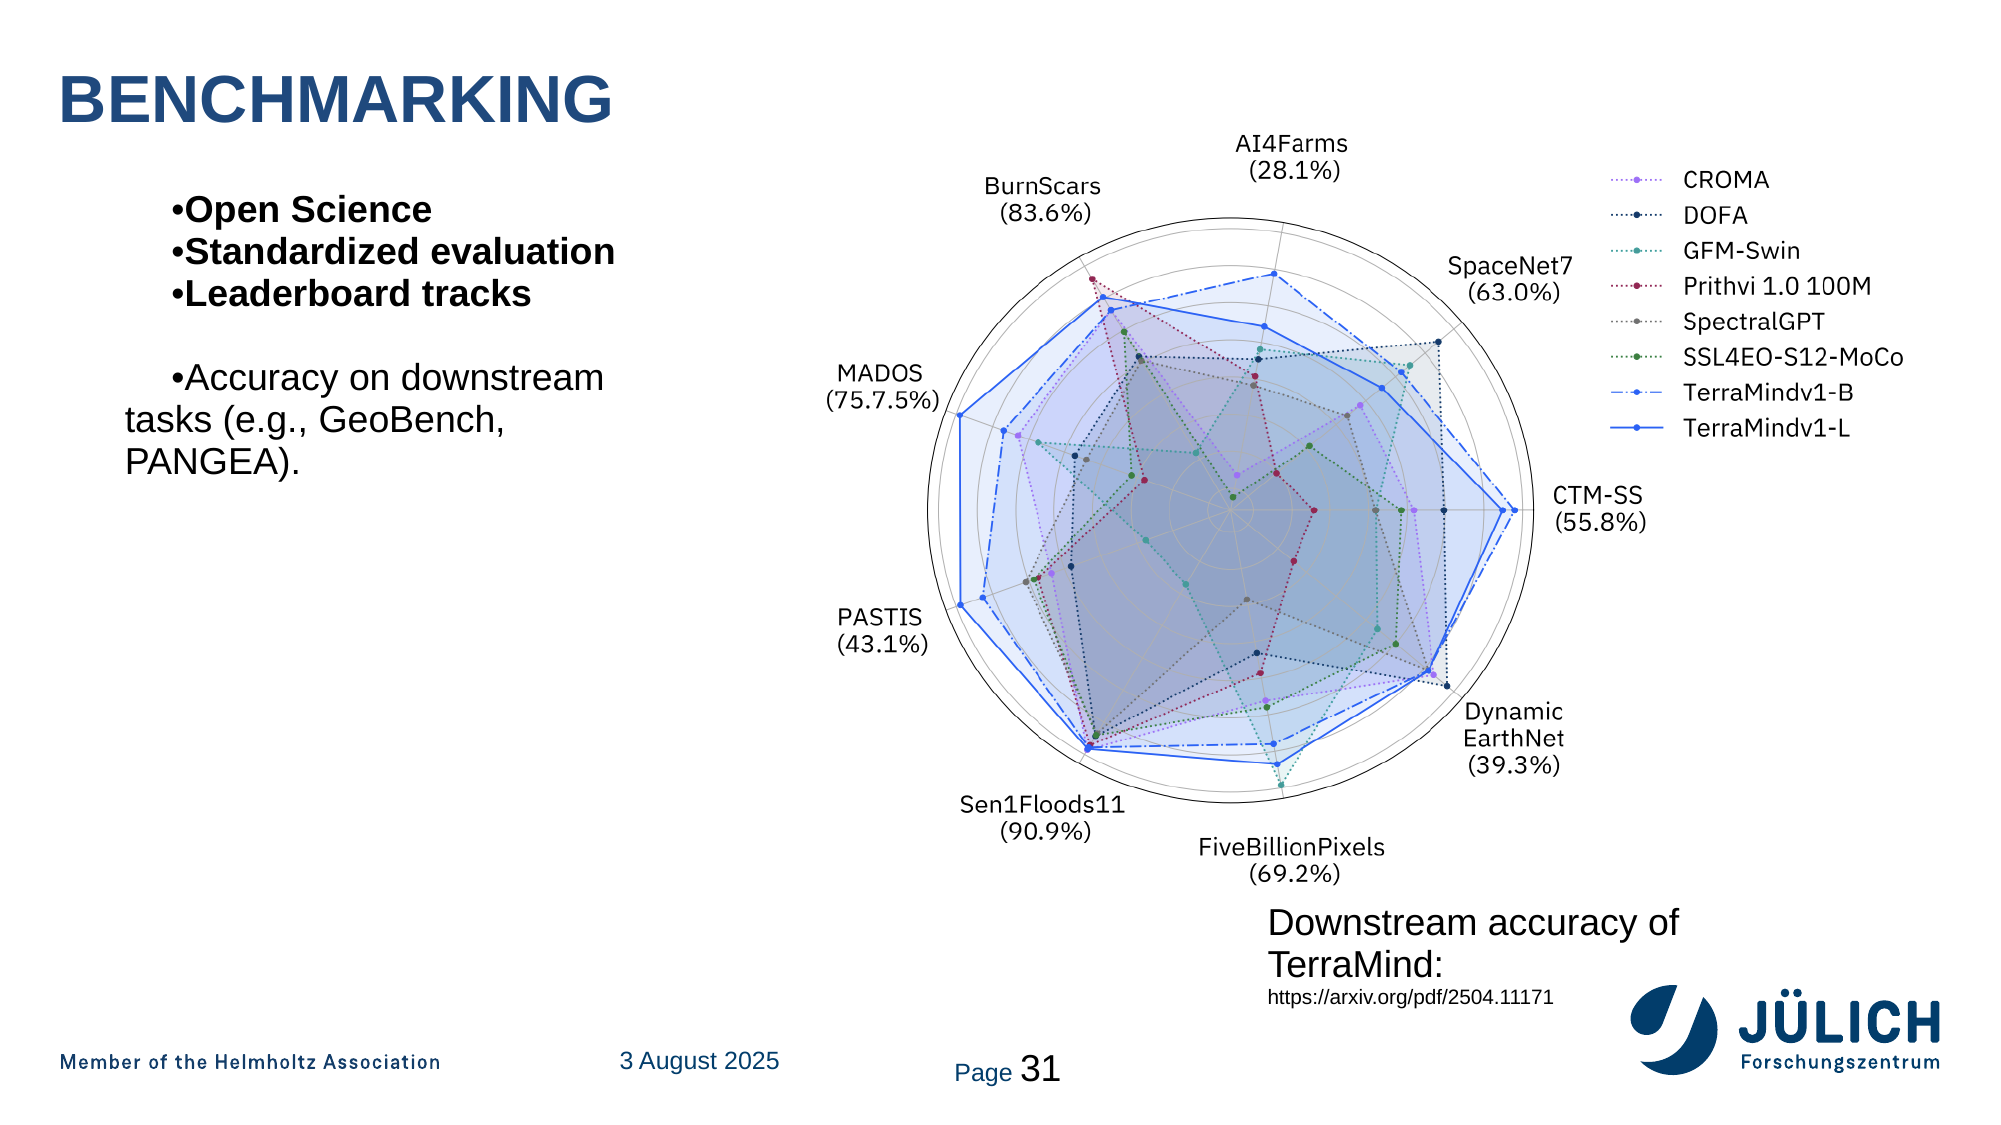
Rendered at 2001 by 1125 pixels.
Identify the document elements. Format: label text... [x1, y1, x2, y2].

title benchmarking [59, 53, 1938, 238]
text_box 3 August 2025 [619, 1047, 911, 1084]
text_box Open Science Standardized evaluation Leaderboard tracks Accuracy on downstream tasks (e.g., GeoBench, PANGEA). [59, 181, 650, 647]
picture [777, 68, 1954, 902]
text_box Downstream accuracy of TerraMind: https://arxiv.org/pdf/2504.11171 [1252, 894, 1728, 960]
text_box Page [954, 1047, 1073, 1084]
